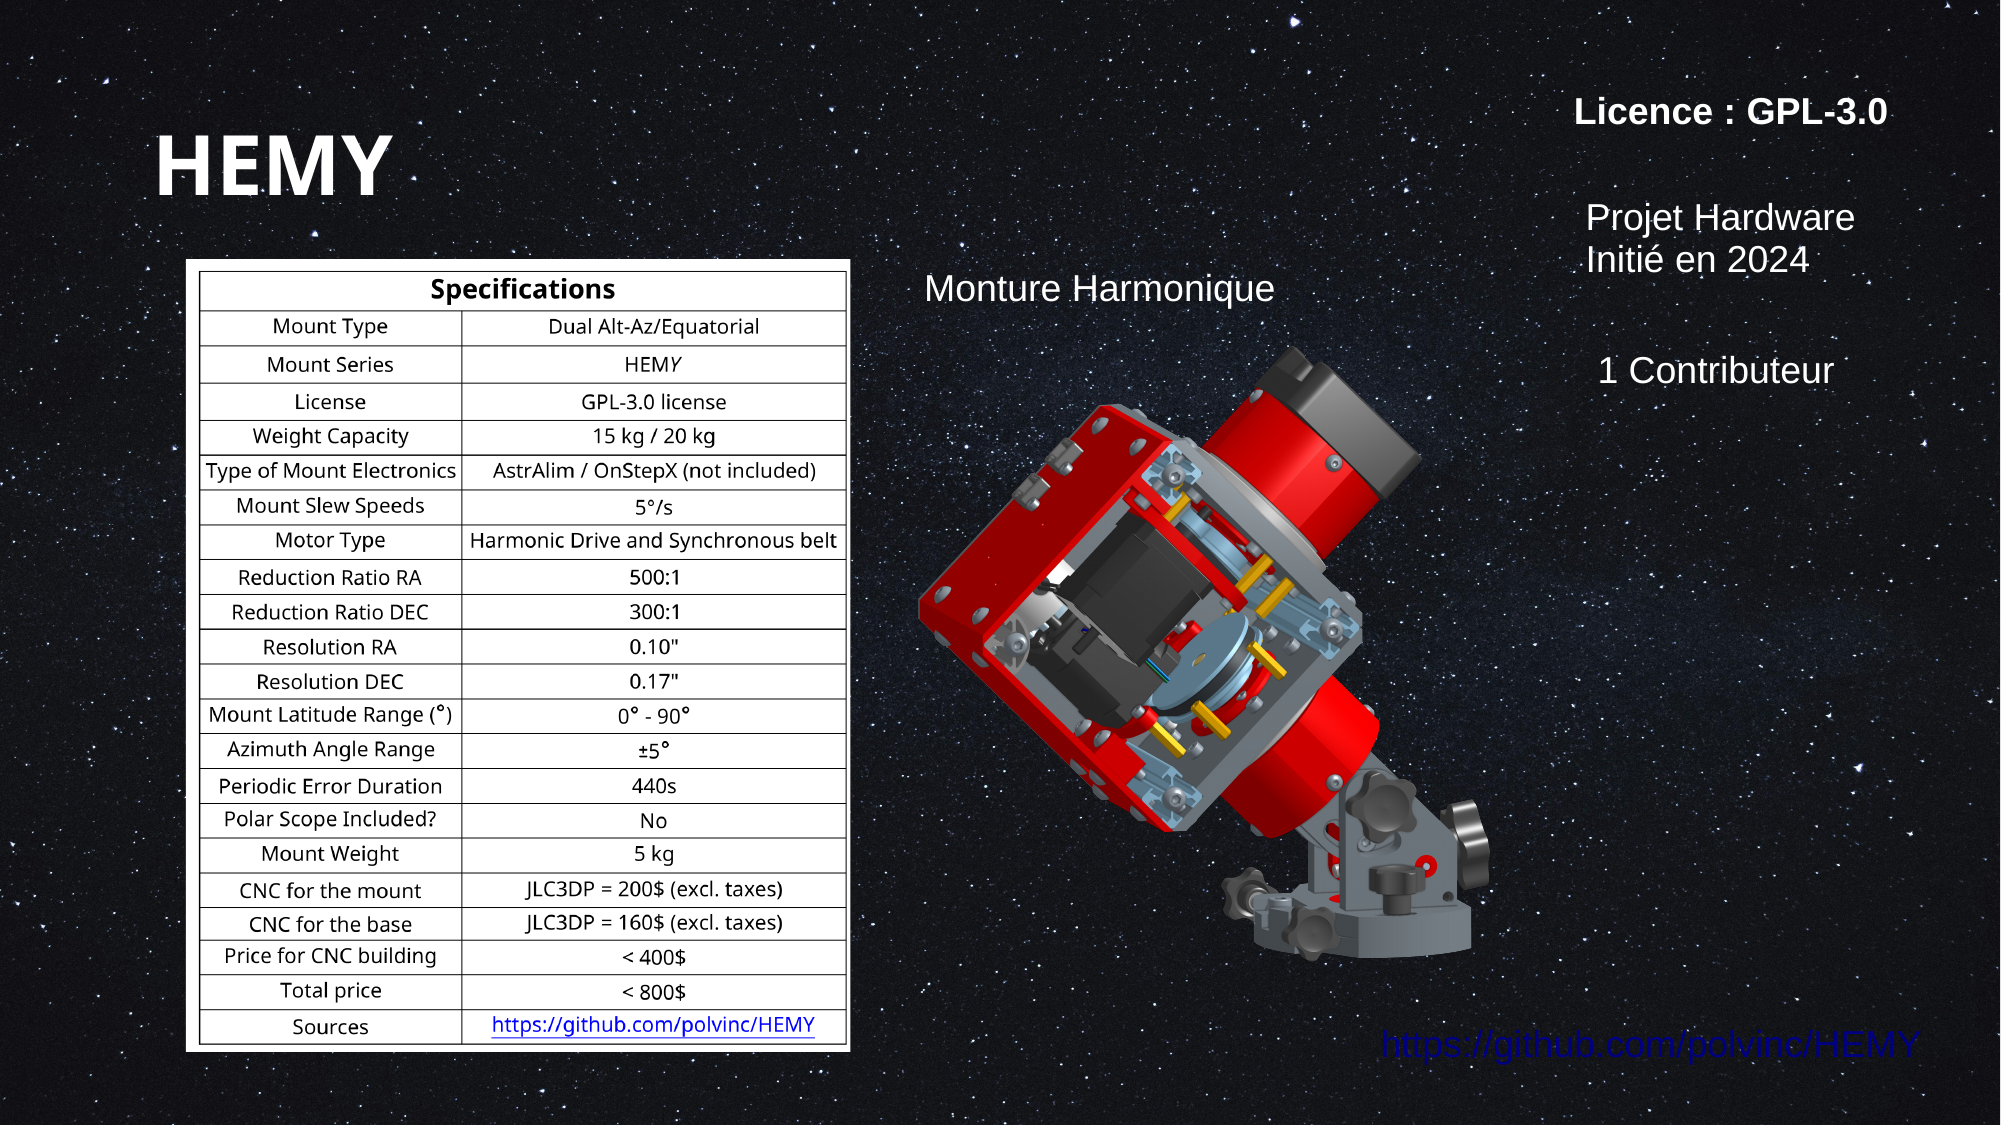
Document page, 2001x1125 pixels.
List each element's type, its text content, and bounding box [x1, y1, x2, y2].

text_box Projet Hardware Initié en 2024 [1570, 188, 1890, 319]
title HEMY [137, 59, 1359, 278]
text_box Licence : GPL-3.0 [1559, 82, 1914, 142]
text_box 1 Contributeur [1582, 342, 1926, 414]
text_box Monture Harmonique [909, 259, 1465, 361]
text_box https://github.com/polvinc/HEMY [1366, 1015, 1938, 1115]
picture [0, 0, 2001, 1125]
